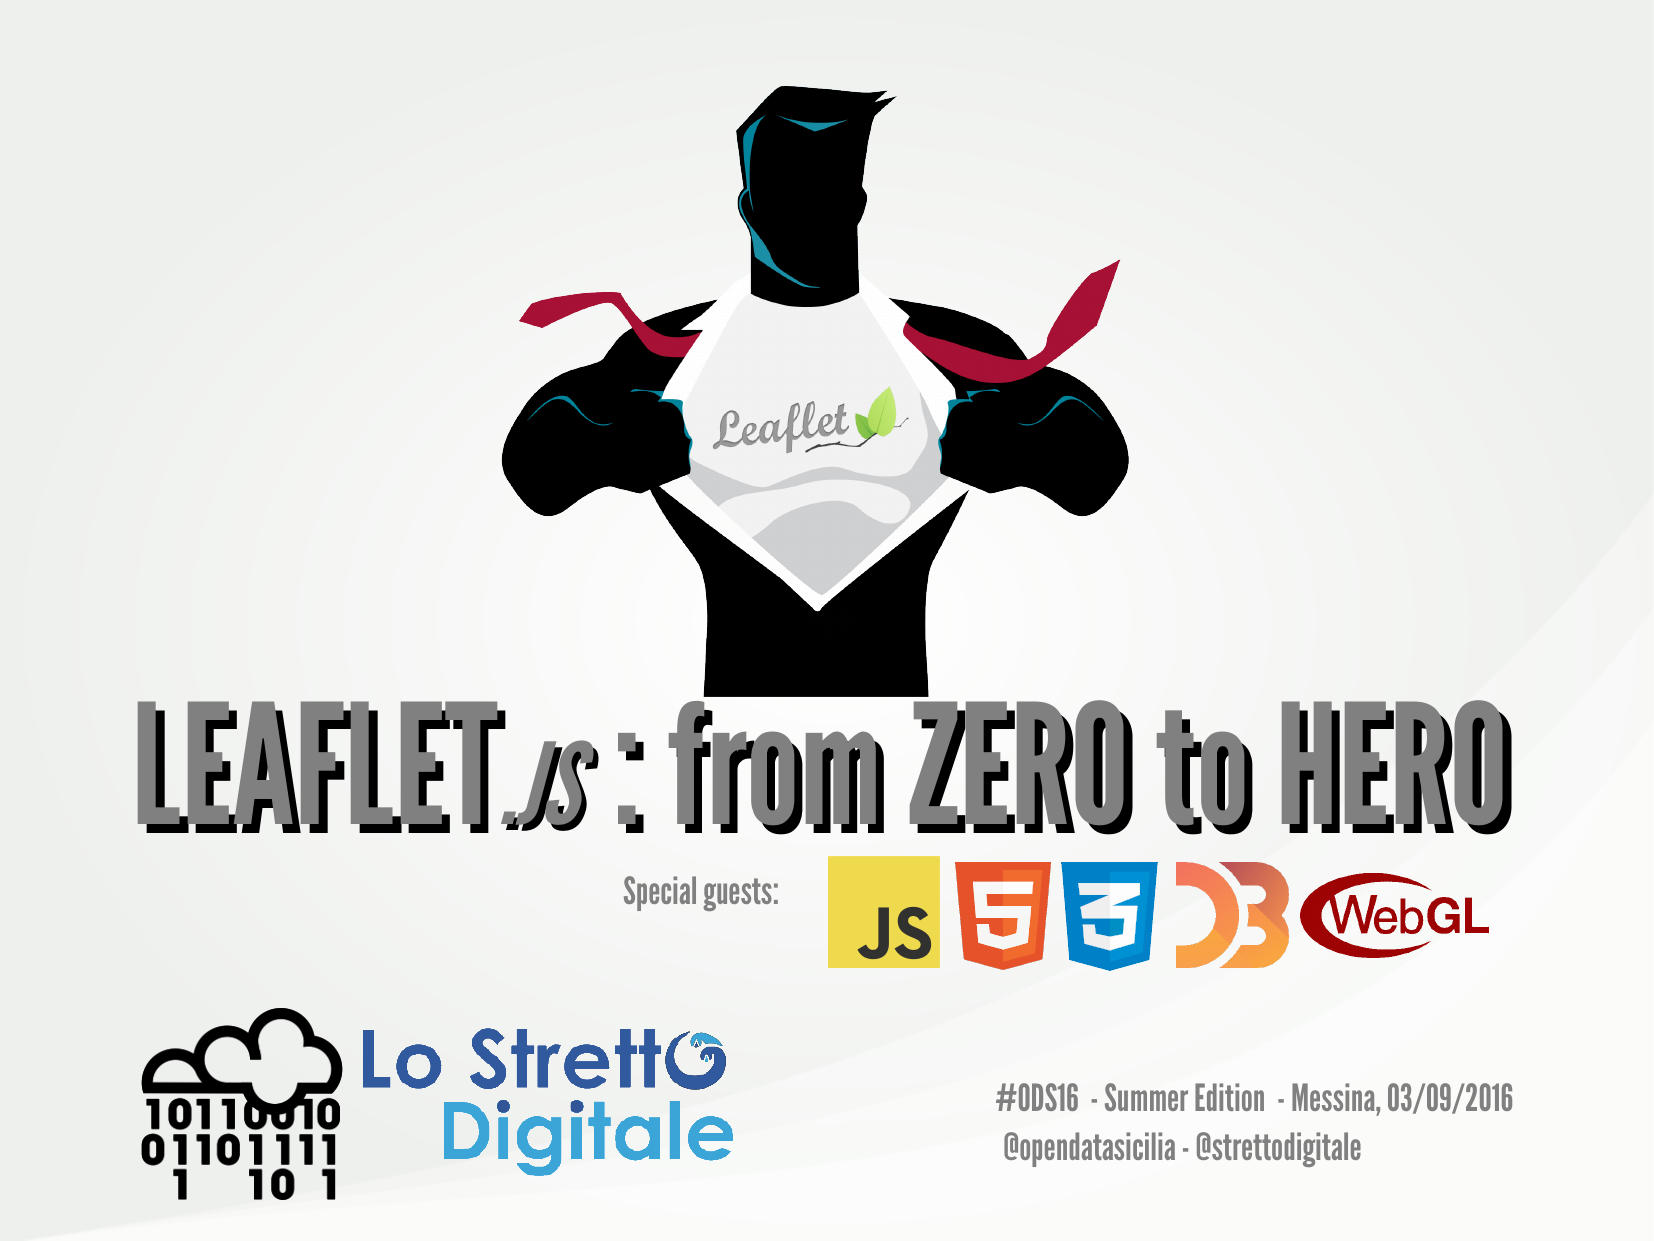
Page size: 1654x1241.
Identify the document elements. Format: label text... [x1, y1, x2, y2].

text_box LEAFLET.JS : from ZERO to HERO [0, 661, 1642, 877]
text_box Special guests: [608, 862, 821, 923]
picture [0, 0, 1654, 1241]
text_box #ODS16 - Summer Edition - Messina, 03/09/2016 [980, 1068, 1536, 1129]
text_box @opendatasicilia - @strettodigitale [988, 1118, 1544, 1178]
